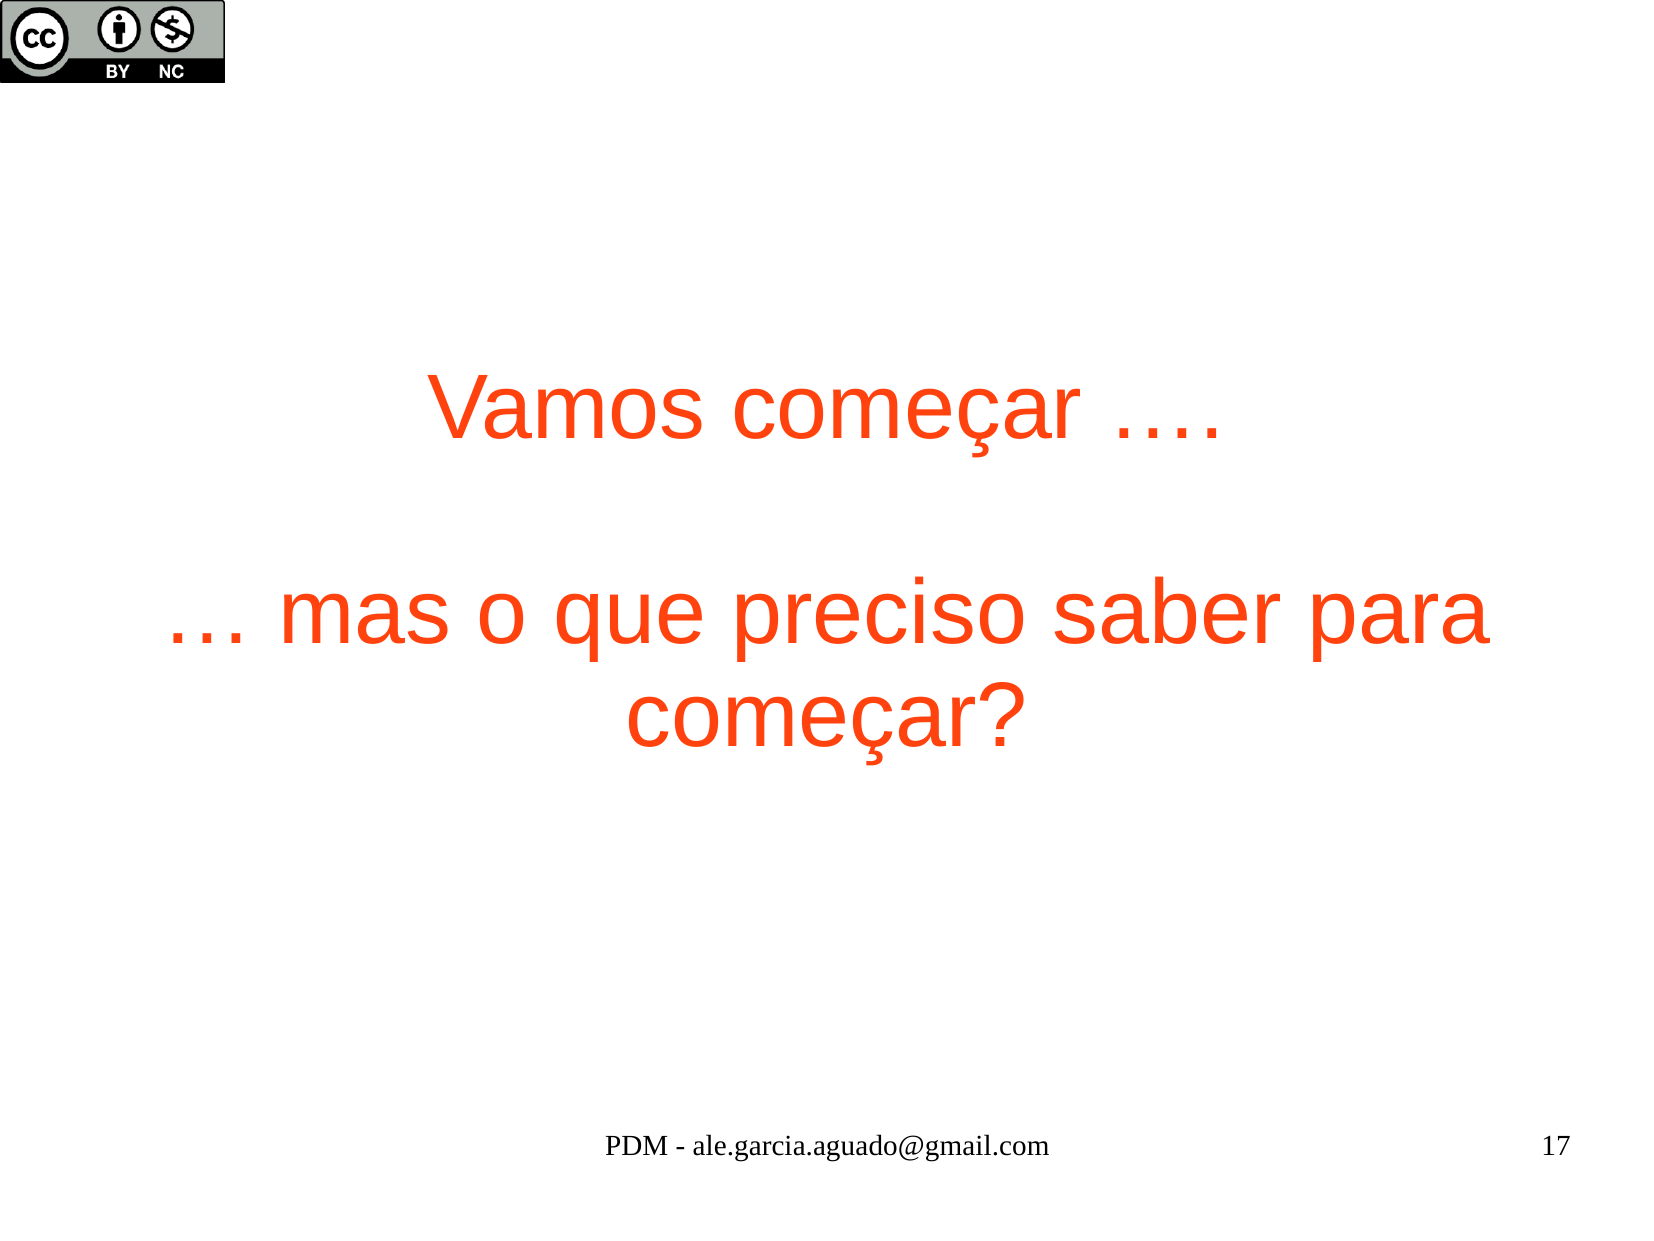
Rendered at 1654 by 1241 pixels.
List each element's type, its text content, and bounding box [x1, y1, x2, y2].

picture [0, 0, 225, 83]
title Vamos começar …. … mas o que preciso saber para começar? [82, 355, 1571, 767]
